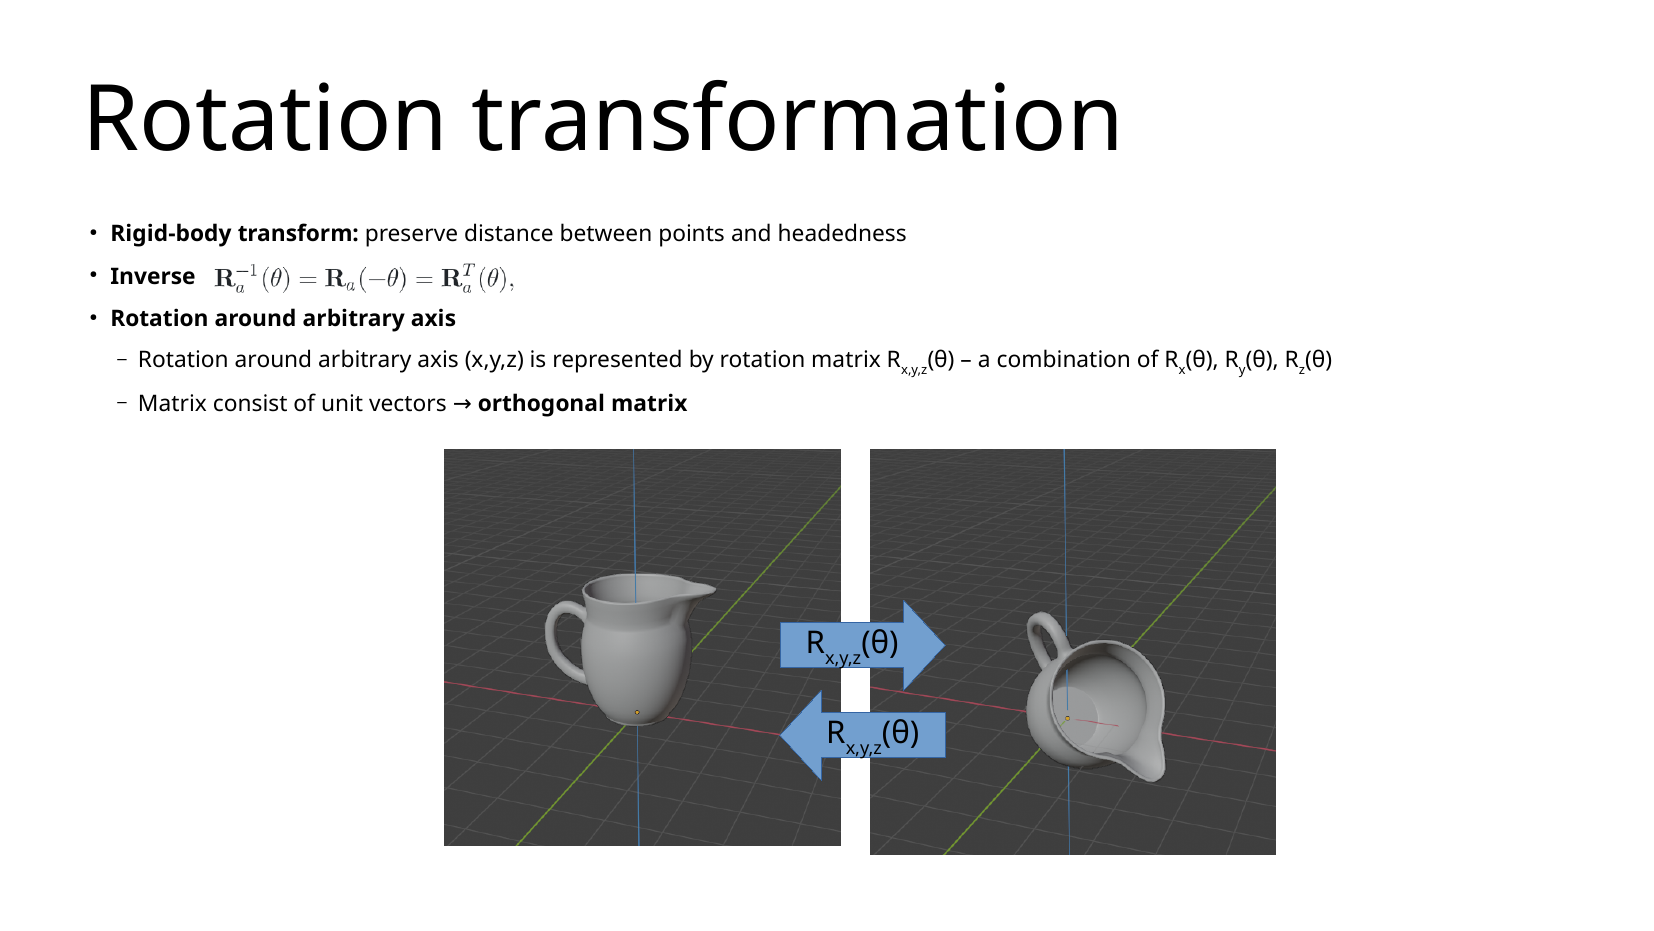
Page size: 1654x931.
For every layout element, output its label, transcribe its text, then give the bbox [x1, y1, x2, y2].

list Rigid-body transform: preserve distance between points and headedness Inverse Rotation around arbitrary axis Rotation around arbitrary axis (x,y,z) is represented by rotation matrix Rx,y,z(θ) – a combination of Rx(θ), Ry(θ), Rz(θ) Matrix consist of unit vectors → orthogonal matrix [82, 217, 1571, 421]
text_box Rx,y,z(θ) [779, 690, 946, 781]
title Rotation transformation [82, 37, 1571, 193]
text_box Rx,y,z(θ) [780, 600, 946, 691]
picture [870, 449, 1276, 856]
picture [210, 254, 526, 306]
picture [444, 449, 841, 846]
